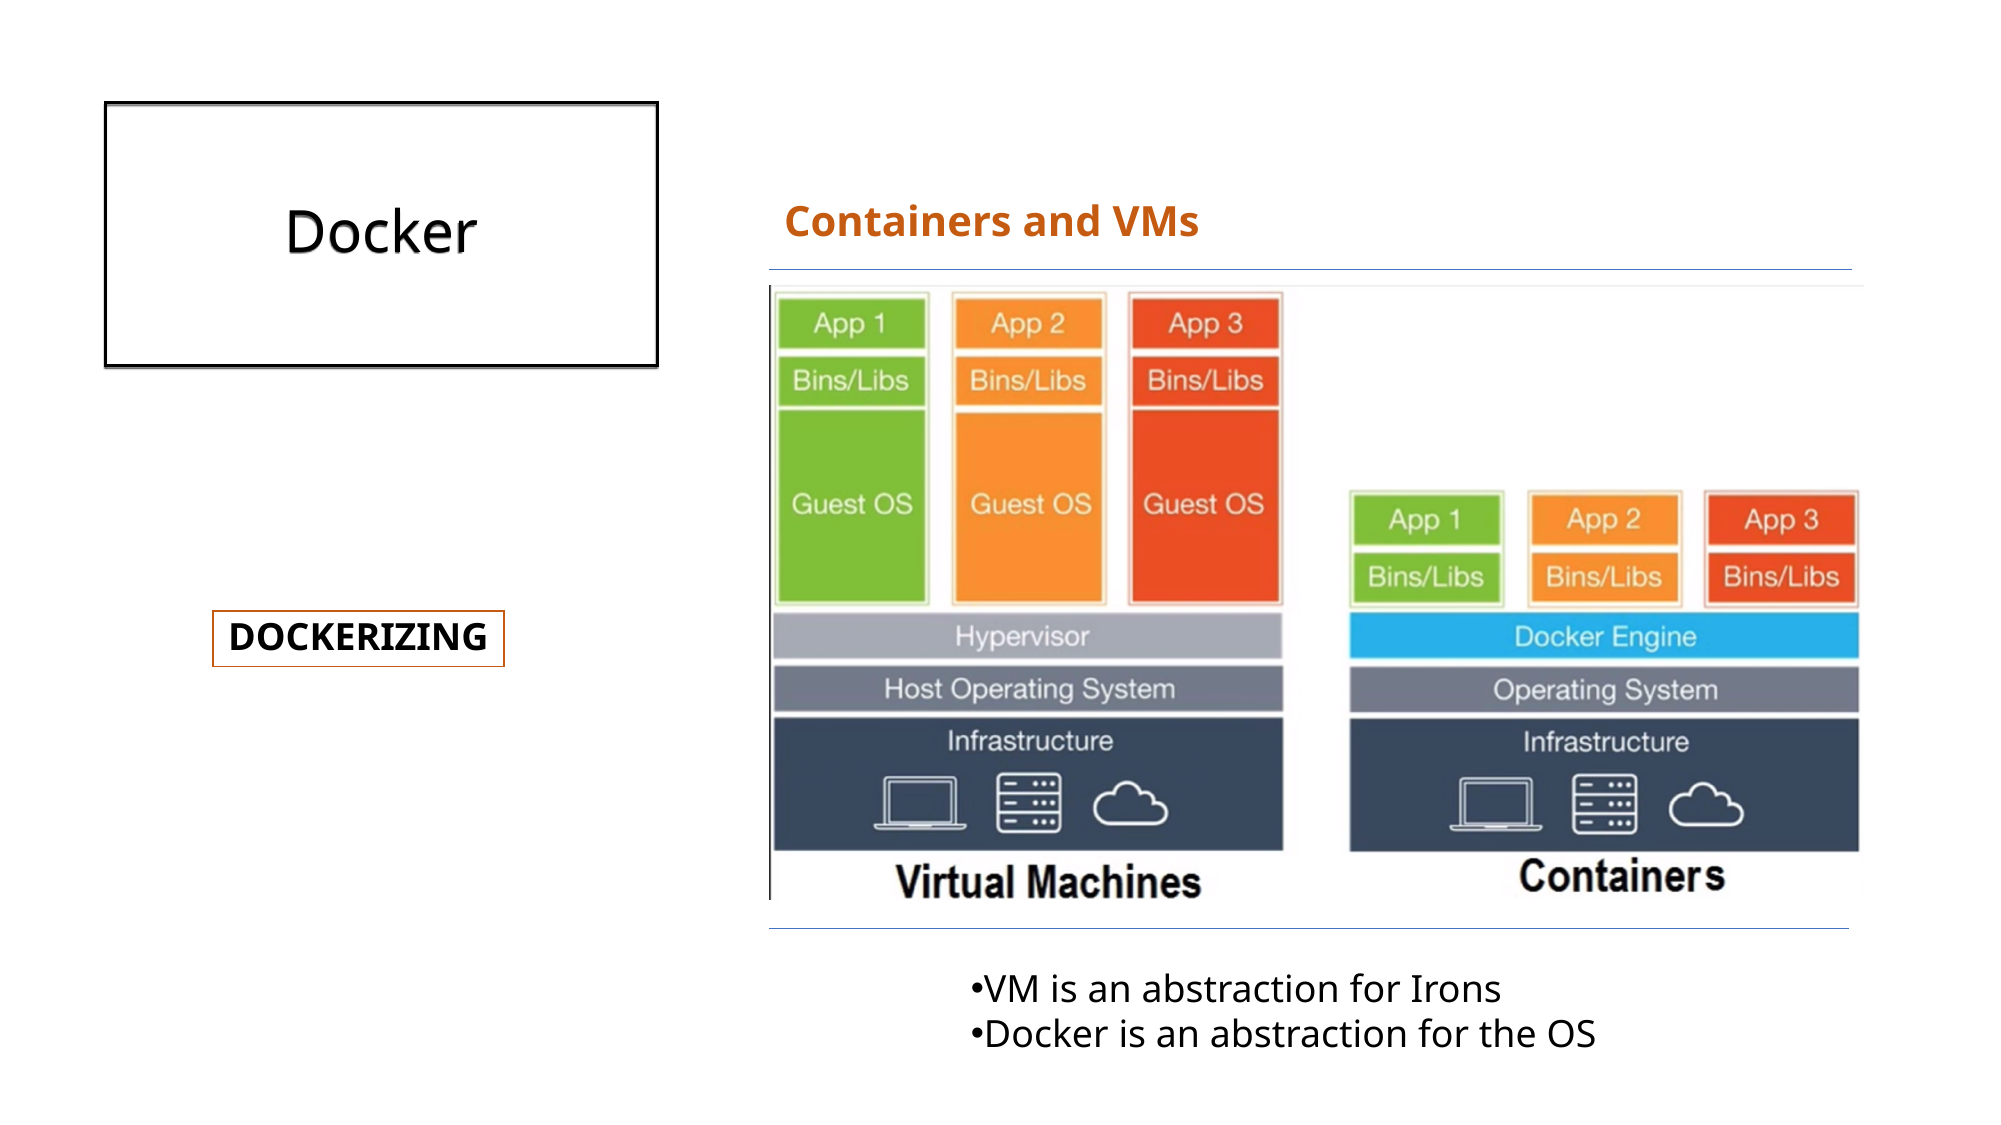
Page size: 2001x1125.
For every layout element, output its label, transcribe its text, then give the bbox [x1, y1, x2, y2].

title Docker [105, 102, 658, 366]
text_box VM is an abstraction for Irons Docker is an abstraction for the OS [955, 957, 1957, 1064]
text_box Containers and VMs [769, 187, 1796, 254]
text_box DOCKERIZING [213, 611, 504, 667]
picture [769, 285, 1864, 900]
